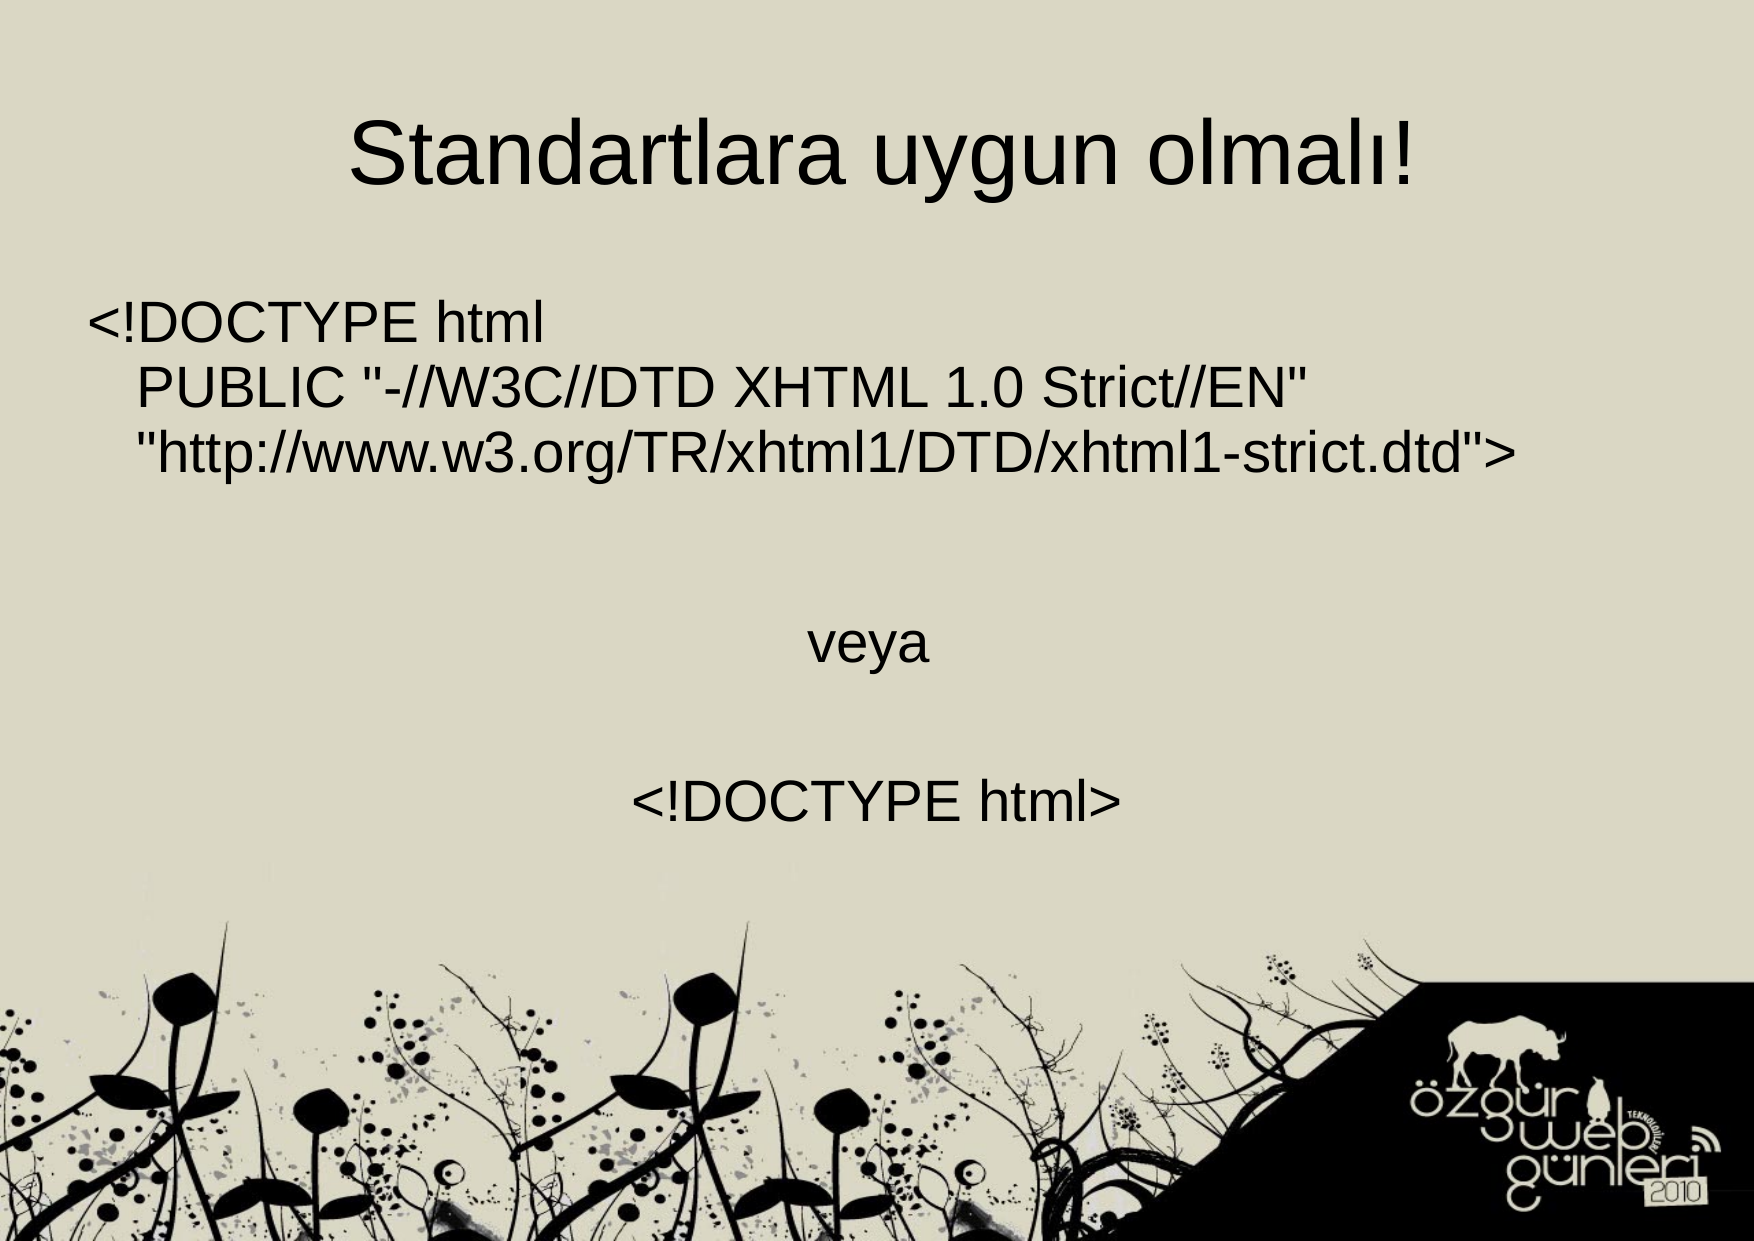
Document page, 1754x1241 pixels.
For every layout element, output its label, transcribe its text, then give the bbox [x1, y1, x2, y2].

list <!DOCTYPE html PUBLIC "-//W3C//DTD XHTML 1.0 Strict//EN" "http://www.w3.org/TR/xhtml1/DTD/xhtml1-strict.dtd"> veya <!DOCTYPE html> [87, 290, 1667, 1109]
picture [0, 0, 1754, 1241]
title Standartlara uygun olmalı! [93, 49, 1673, 257]
